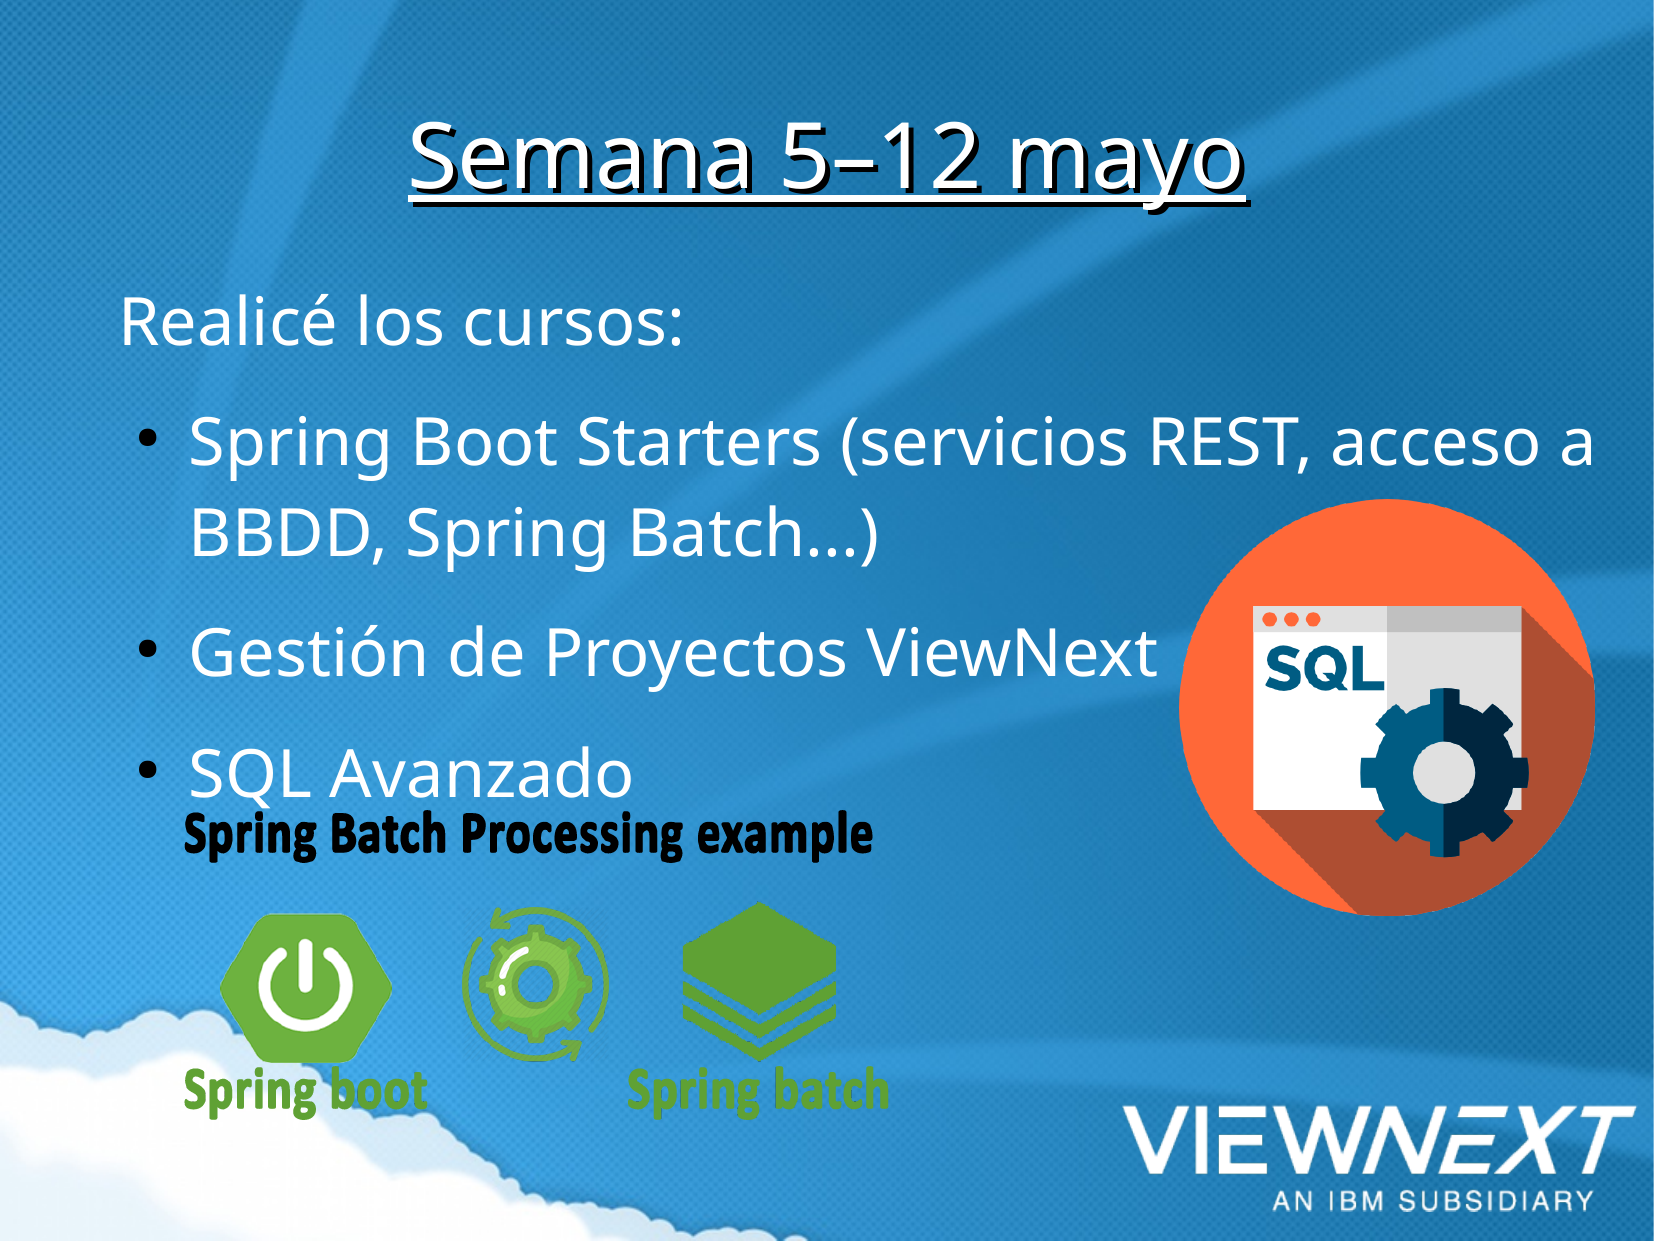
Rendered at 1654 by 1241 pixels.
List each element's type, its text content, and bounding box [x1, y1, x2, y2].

title Semana 5–12 mayo [82, 49, 1571, 257]
picture [0, 0, 1654, 1241]
list Realicé los cursos: Spring Boot Starters (servicios REST, acceso a BBDD, Spring Batch...) Gestión de Proyectos ViewNext SQL Avanzado [118, 274, 1607, 1093]
